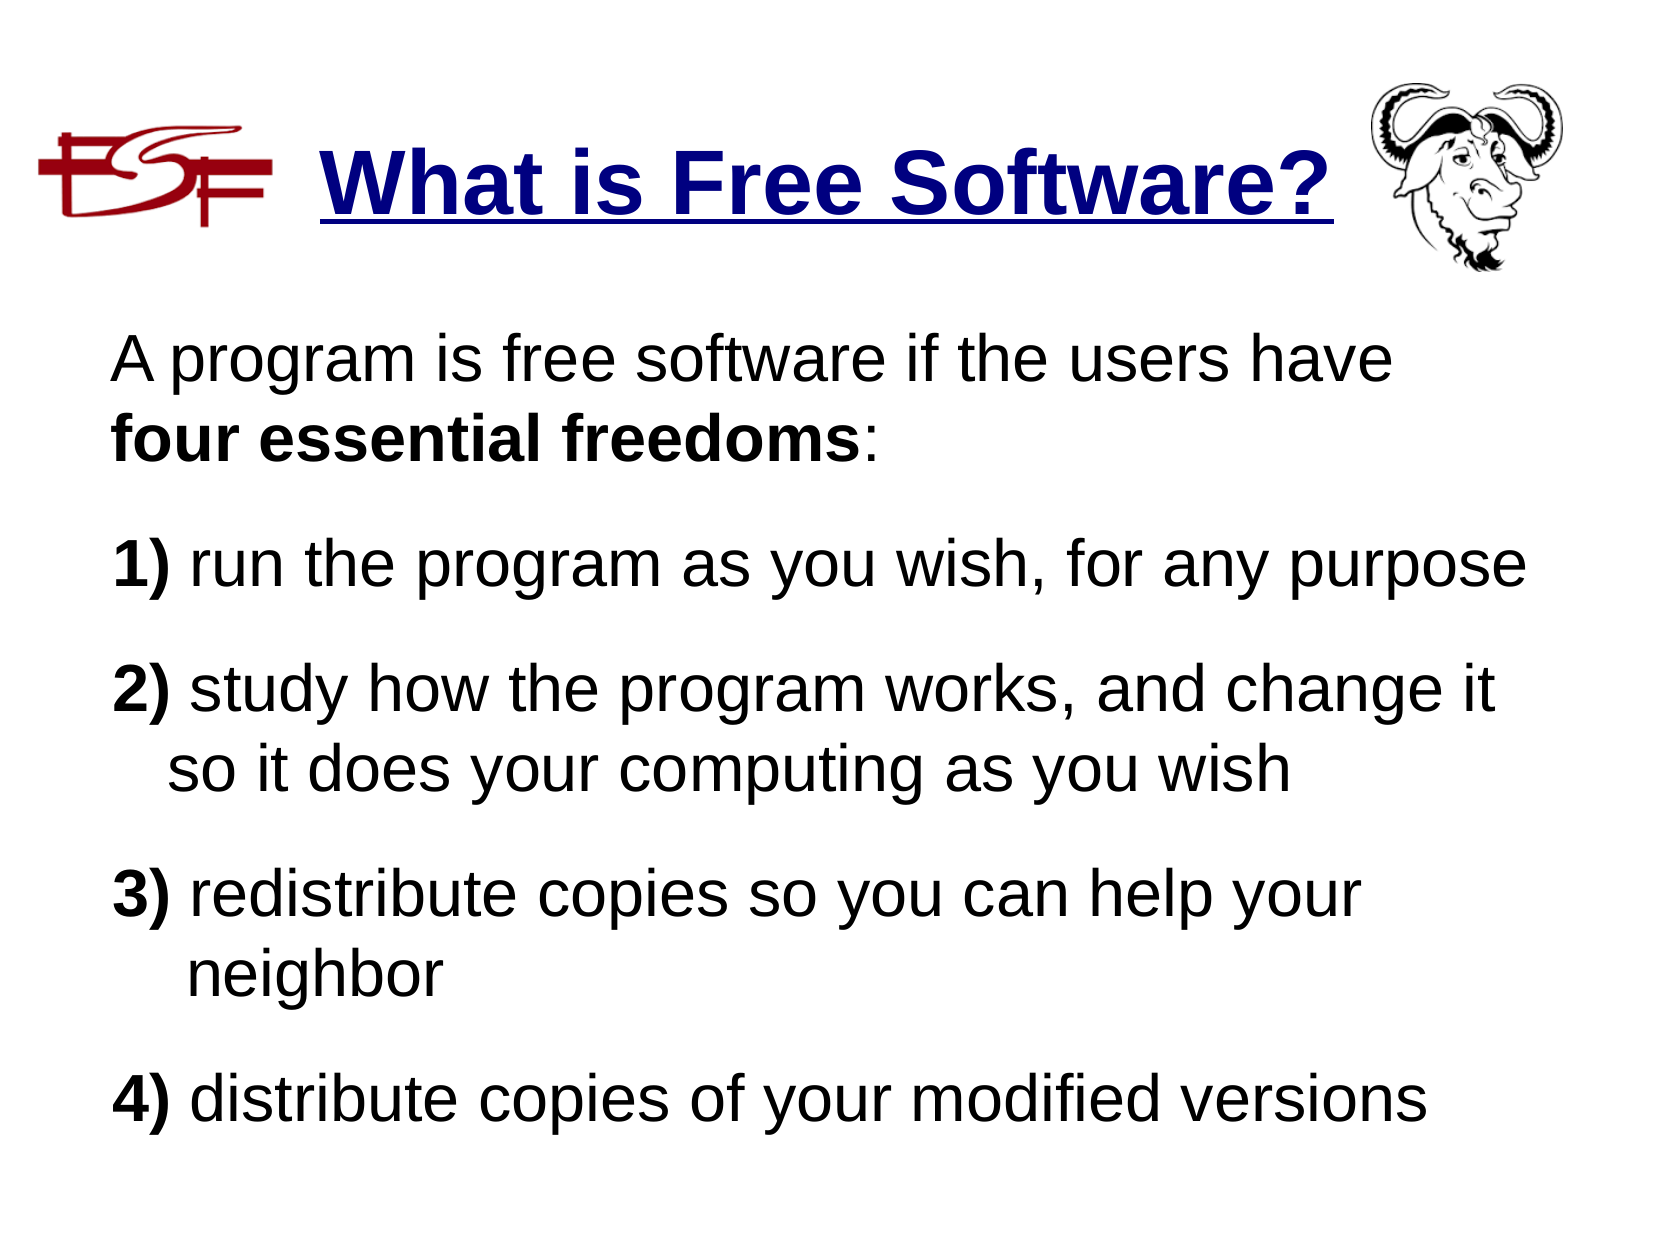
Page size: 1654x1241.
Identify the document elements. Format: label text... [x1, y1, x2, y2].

title What is Free Software? [82, 77, 1571, 288]
text_box A program is free software if the users have four essential freedoms: 1) run the program as you wish, for any purpose 2) study how the program works, and change it so it does your computing as you wish 3) redistribute copies so you can help your neighbor 4) distribute copies of your modified versions [75, 270, 1538, 1137]
picture [1371, 83, 1563, 272]
picture [35, 56, 276, 297]
